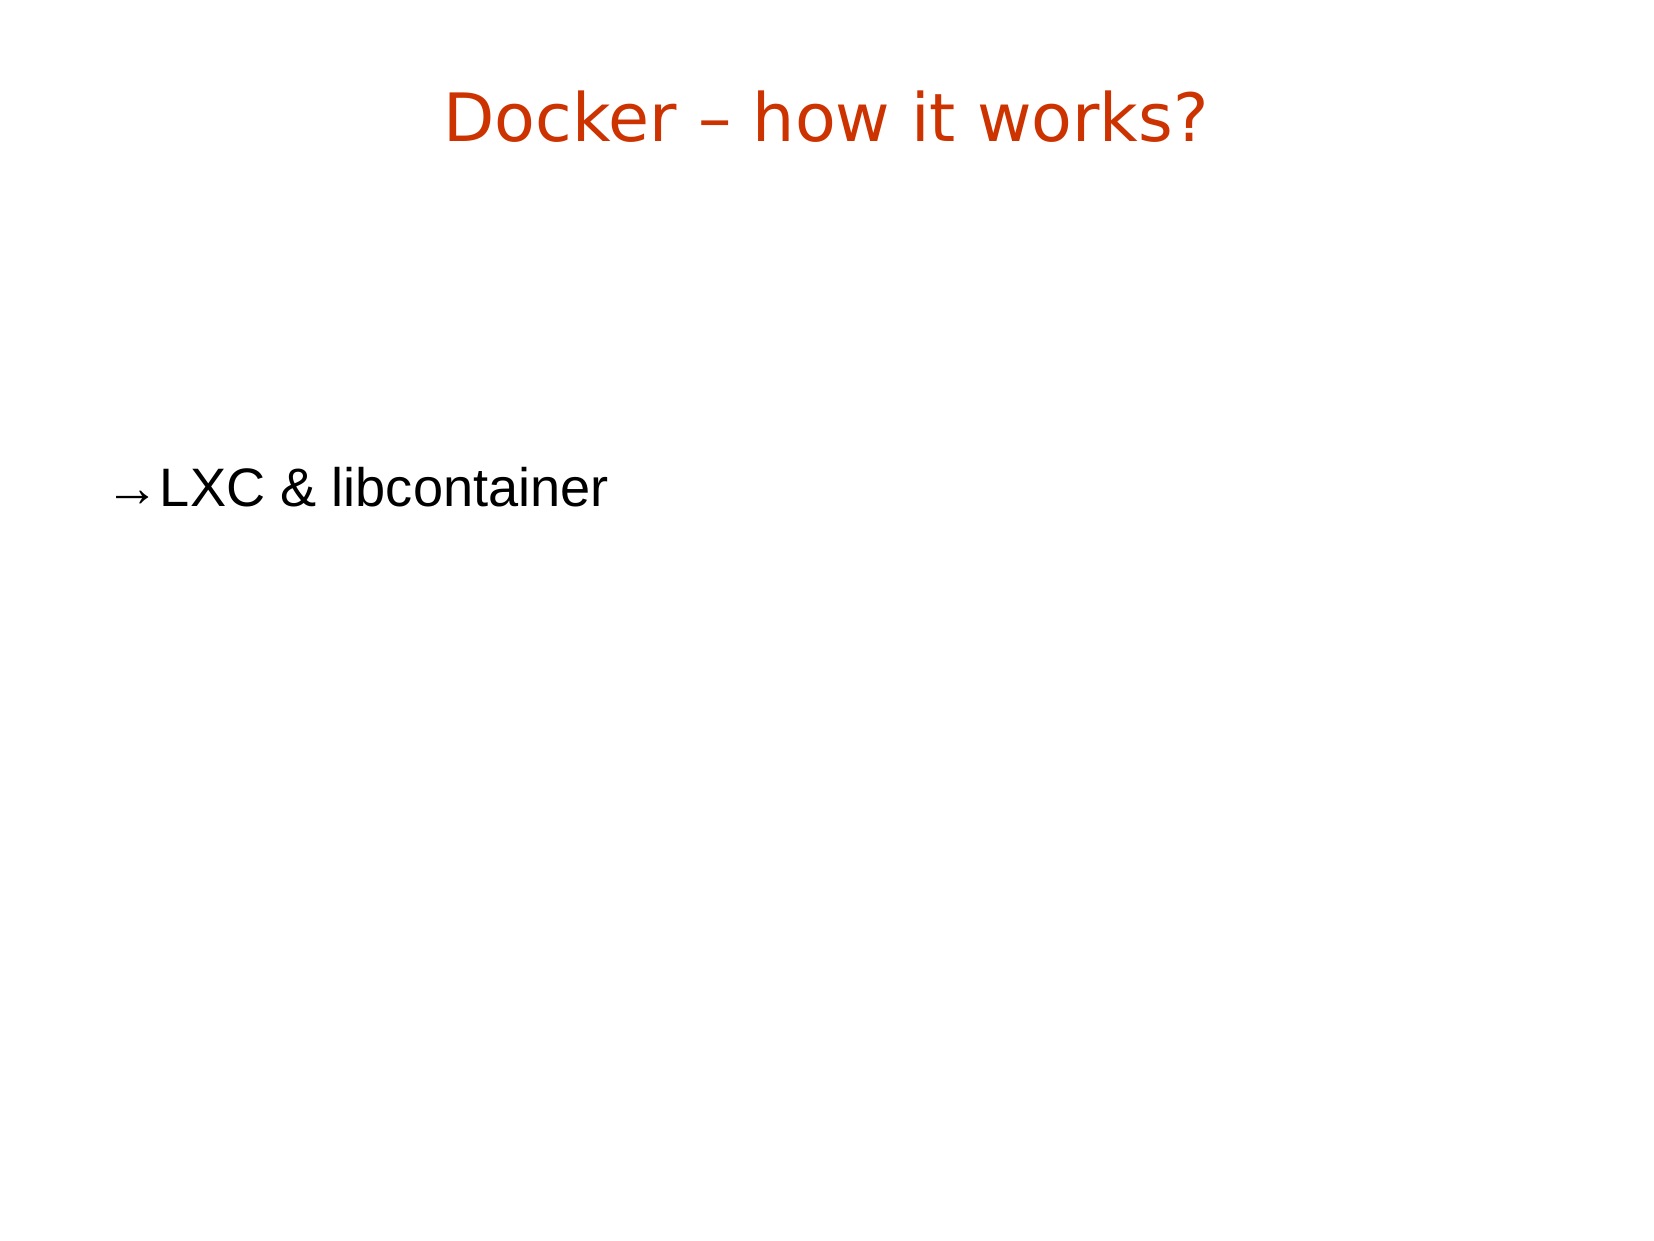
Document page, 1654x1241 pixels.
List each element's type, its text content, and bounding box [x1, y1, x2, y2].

text_box →LXC & libcontainer [90, 419, 1591, 1050]
text_box Docker – how it works? [428, 72, 1225, 166]
